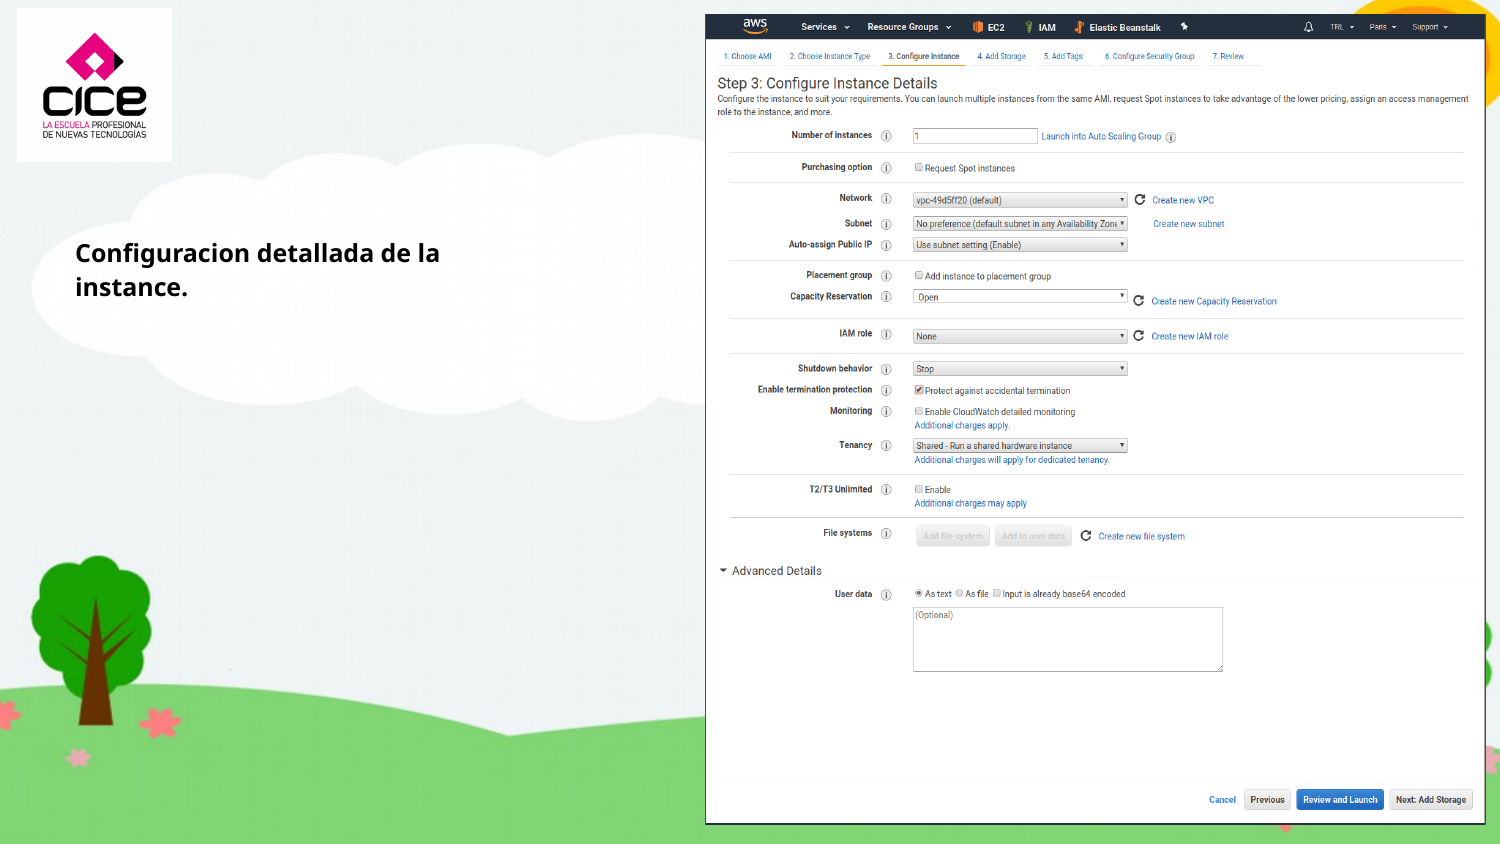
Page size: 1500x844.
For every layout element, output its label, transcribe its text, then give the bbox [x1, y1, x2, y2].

picture [0, 0, 1500, 844]
title Configuracion detallada de la instance. [75, 240, 549, 301]
